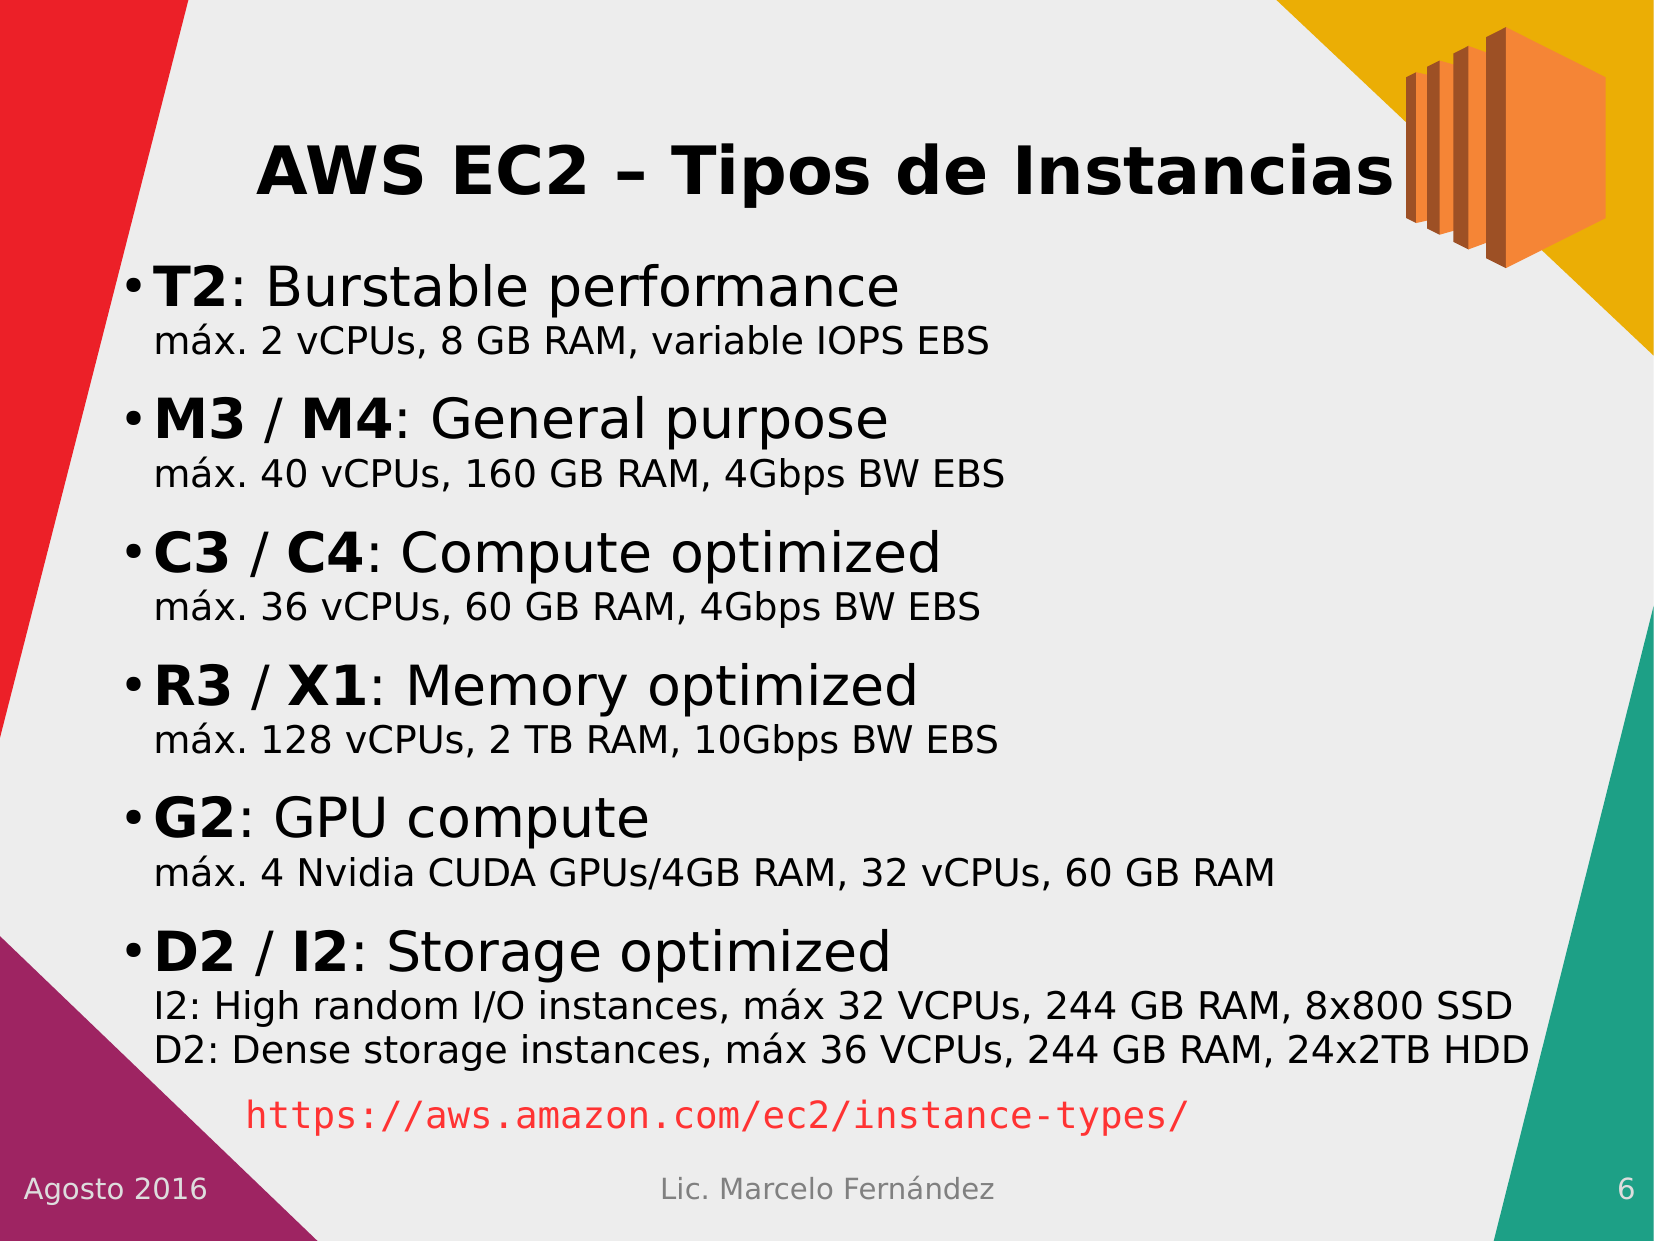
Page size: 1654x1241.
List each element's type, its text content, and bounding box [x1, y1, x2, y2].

text_box https://aws.amazon.com/ec2/instance-types/ [230, 1086, 1424, 1145]
picture [1358, 0, 1654, 296]
list T2: Burstable performance máx. 2 vCPUs, 8 GB RAM, variable IOPS EBS M3 / M4: General purpose máx. 40 vCPUs, 160 GB RAM, 4Gbps BW EBS C3 / C4: Compute optimized máx. 36 vCPUs, 60 GB RAM, 4Gbps BW EBS R3 / X1: Memory optimized máx. 128 vCPUs, 2 TB RAM, 10Gbps BW EBS G2: GPU compute máx. 4 Nvidia CUDA GPUs/4GB RAM, 32 vCPUs, 60 GB RAM D2 / I2: Storage optimized I2: High random I/O instances, máx 32 VCPUs, 244 GB RAM, 8x800 SSD D2: Dense storage instances, máx 36 VCPUs, 244 GB RAM, 24x2TB HDD [124, 254, 1654, 1075]
title AWS EC2 – Tipos de Instancias [114, 73, 1358, 271]
